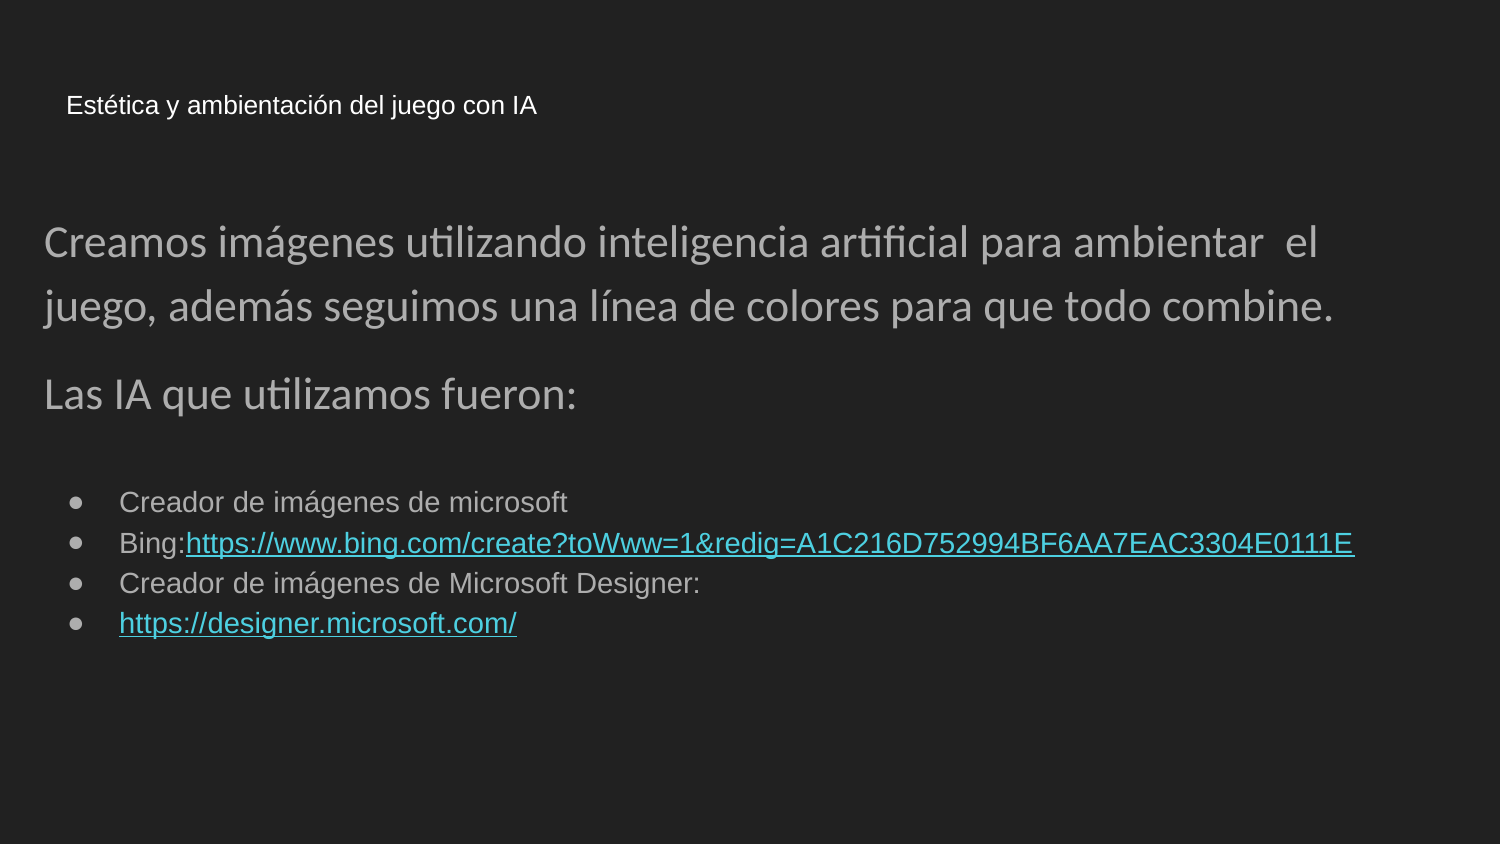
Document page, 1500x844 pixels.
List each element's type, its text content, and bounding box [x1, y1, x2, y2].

list Creamos imágenes utilizando inteligencia artificial para ambientar el juego, además seguimos una línea de colores para que todo combine. Las IA que utilizamos fueron: Creador de imágenes de microsoft Bing:https://www.bing.com/create?toWww=1&redig=A1C216D752994BF6AA7EAC3304E0111E Creador de imágenes de Microsoft Designer: https://designer.microsoft.com/ [29, 189, 1449, 750]
title Estética y ambientación del juego con IA [51, 72, 1449, 167]
